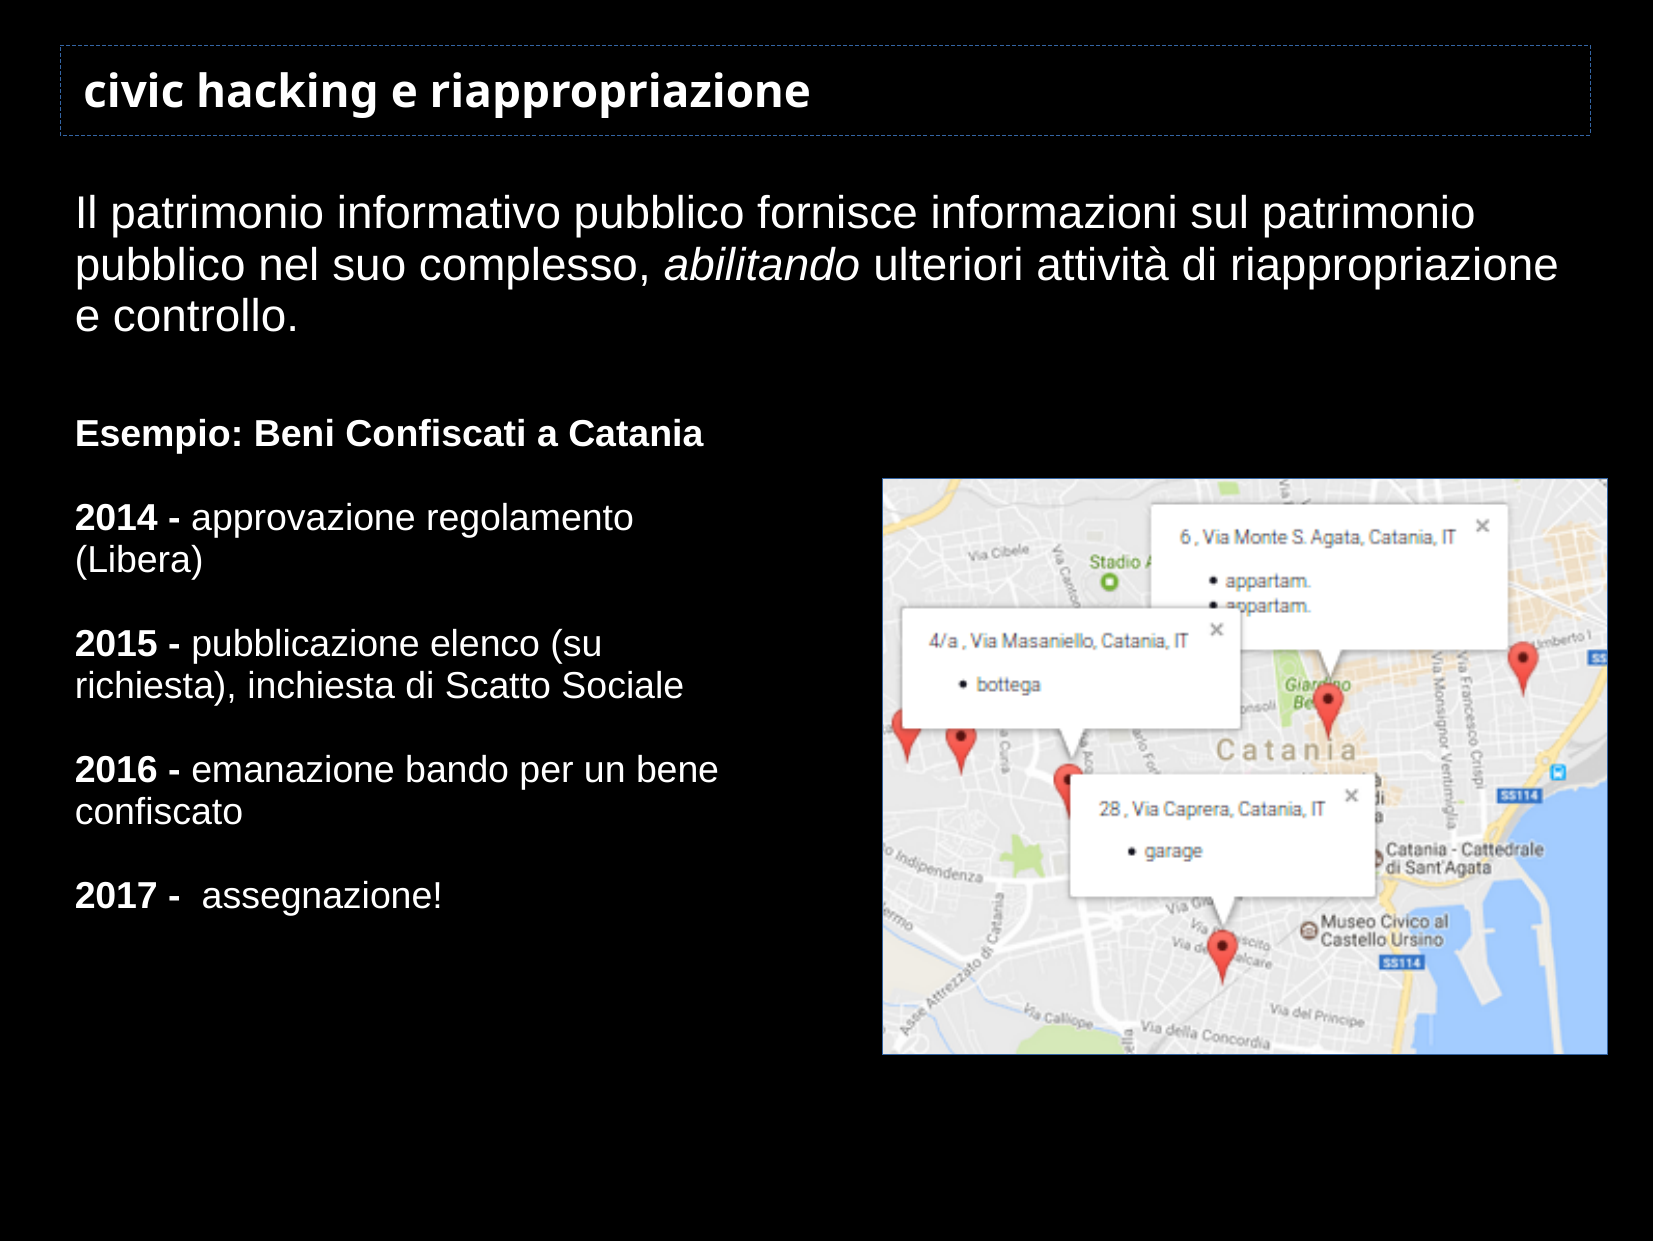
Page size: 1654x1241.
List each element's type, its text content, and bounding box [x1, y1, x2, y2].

text_box Il patrimonio informativo pubblico fornisce informazioni sul patrimonio pubblico nel suo complesso, abilitando ulteriori attività di riappropriazione e controllo. [60, 180, 1608, 349]
list civic hacking e riappropriazione [60, 45, 1591, 136]
text_box Esempio: Beni Confiscati a Catania 2014 - approvazione regolamento (Libera) 2015 - pubblicazione elenco (su richiesta), inchiesta di Scatto Sociale 2016 - emanazione bando per un bene confiscato 2017 - assegnazione! [60, 405, 757, 1008]
picture [882, 478, 1608, 1055]
